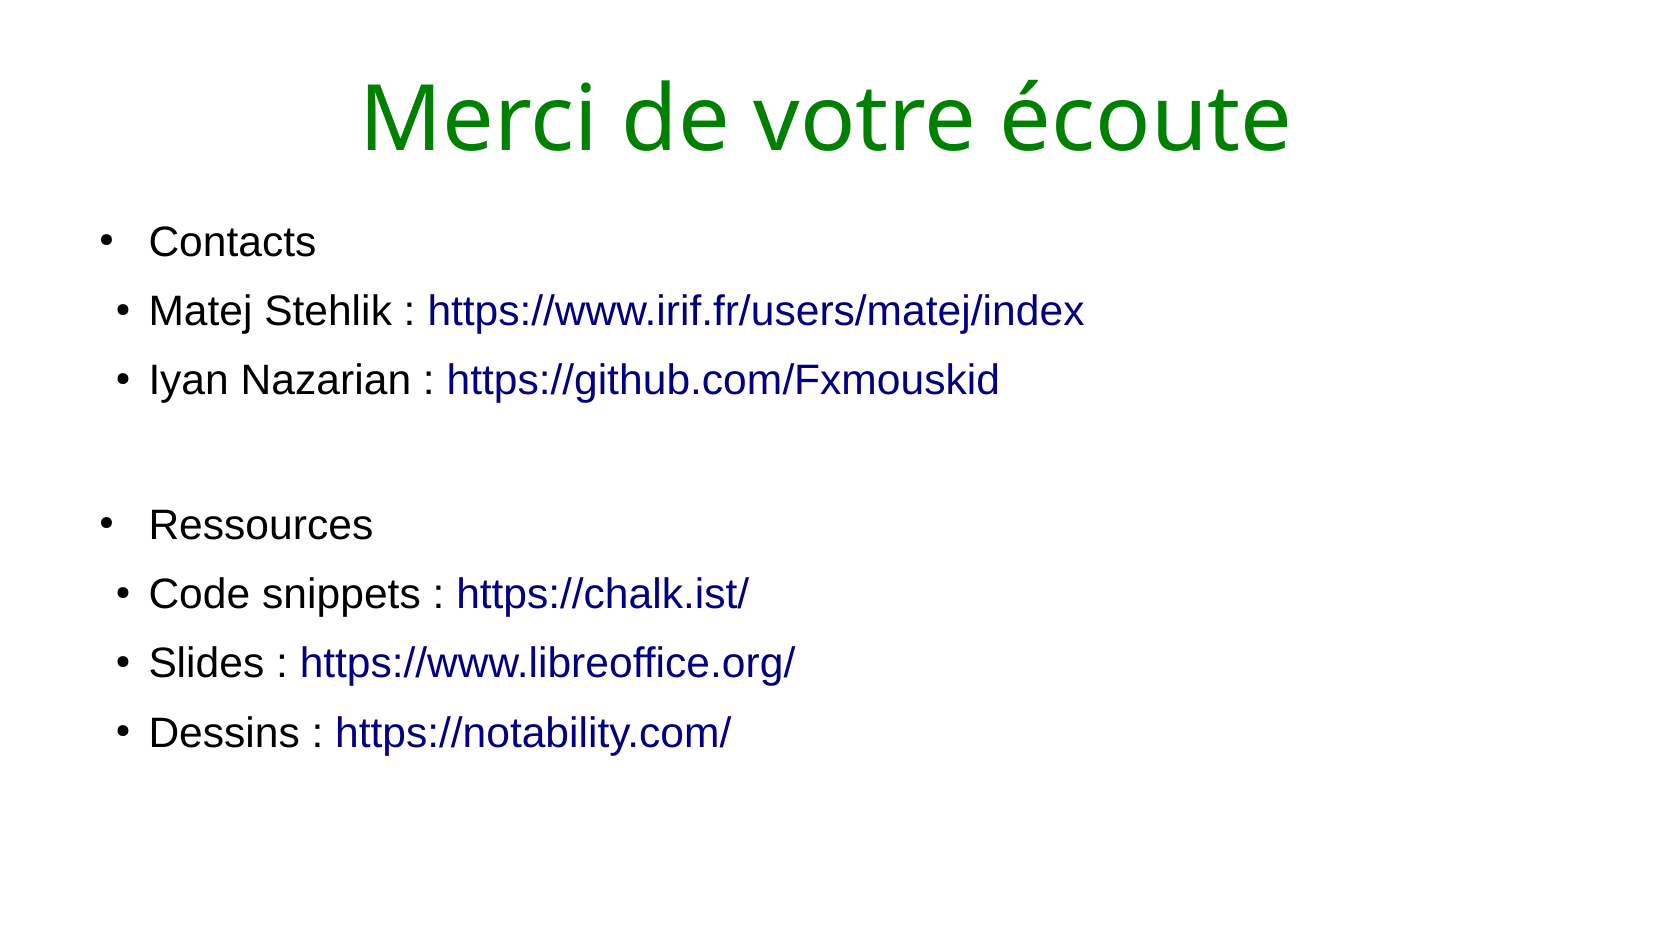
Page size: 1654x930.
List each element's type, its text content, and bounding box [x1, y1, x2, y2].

list Contacts Matej Stehlik : https://www.irif.fr/users/matej/index Iyan Nazarian : https://github.com/Fxmouskid Ressources Code snippets : https://chalk.ist/ Slides : https://www.libreoffice.org/ Dessins : https://notability.com/ [82, 217, 1571, 757]
title Merci de votre écoute [82, 37, 1571, 193]
